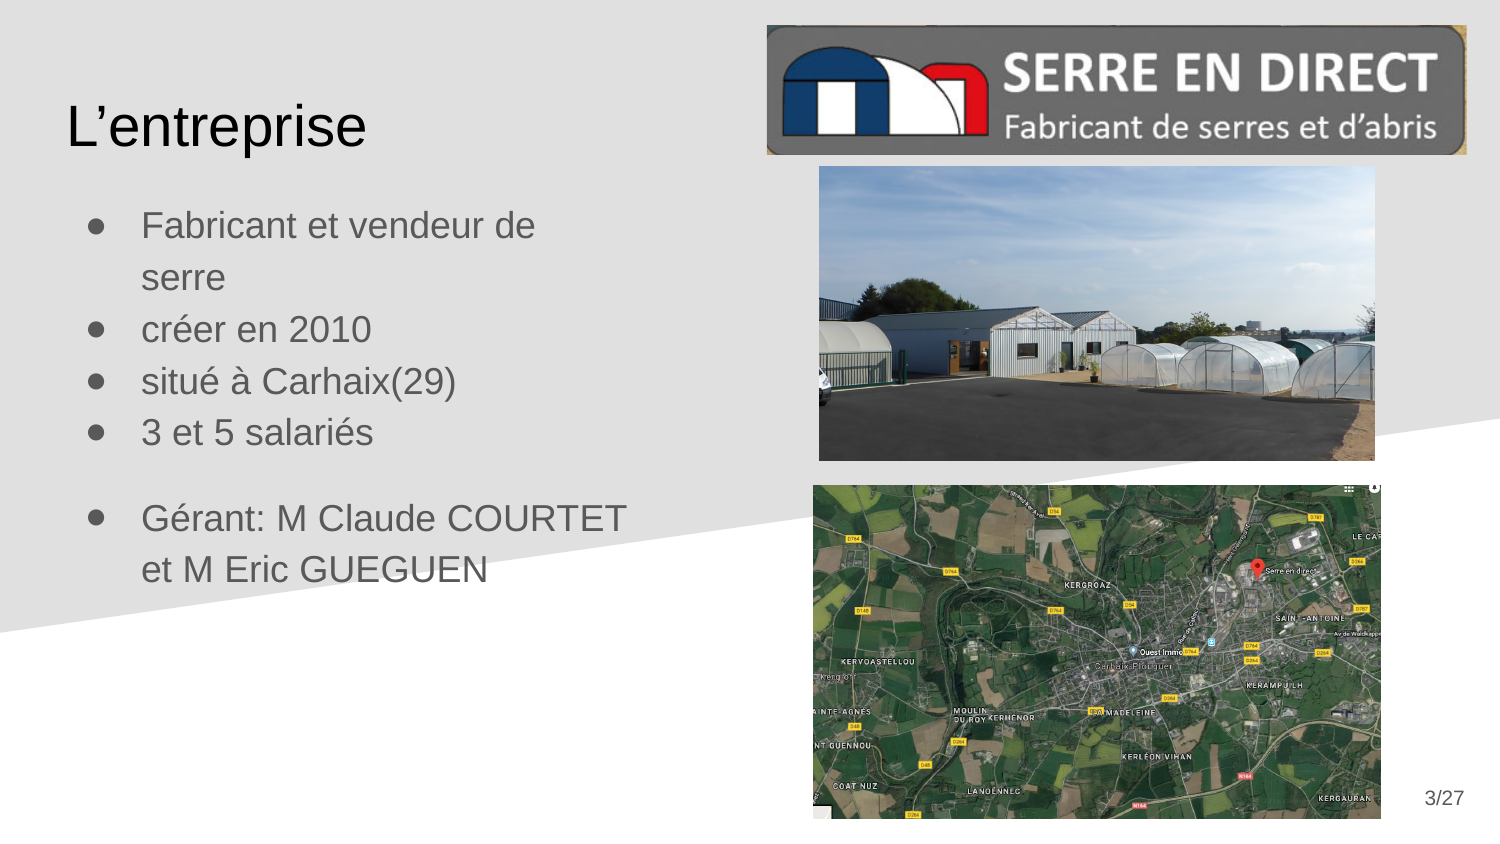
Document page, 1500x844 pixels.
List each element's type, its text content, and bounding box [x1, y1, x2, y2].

title L’entreprise [51, 72, 1449, 167]
picture [813, 485, 1381, 819]
picture [766, 25, 1467, 155]
slide_number <numéro>/27 [1389, 764, 1480, 830]
picture [819, 166, 1375, 461]
list Fabricant et vendeur de serre créer en 2010 situé à Carhaix(29) 3 et 5 salariés Gérant: M Claude COURTET et M Eric GUEGUEN [51, 179, 647, 606]
